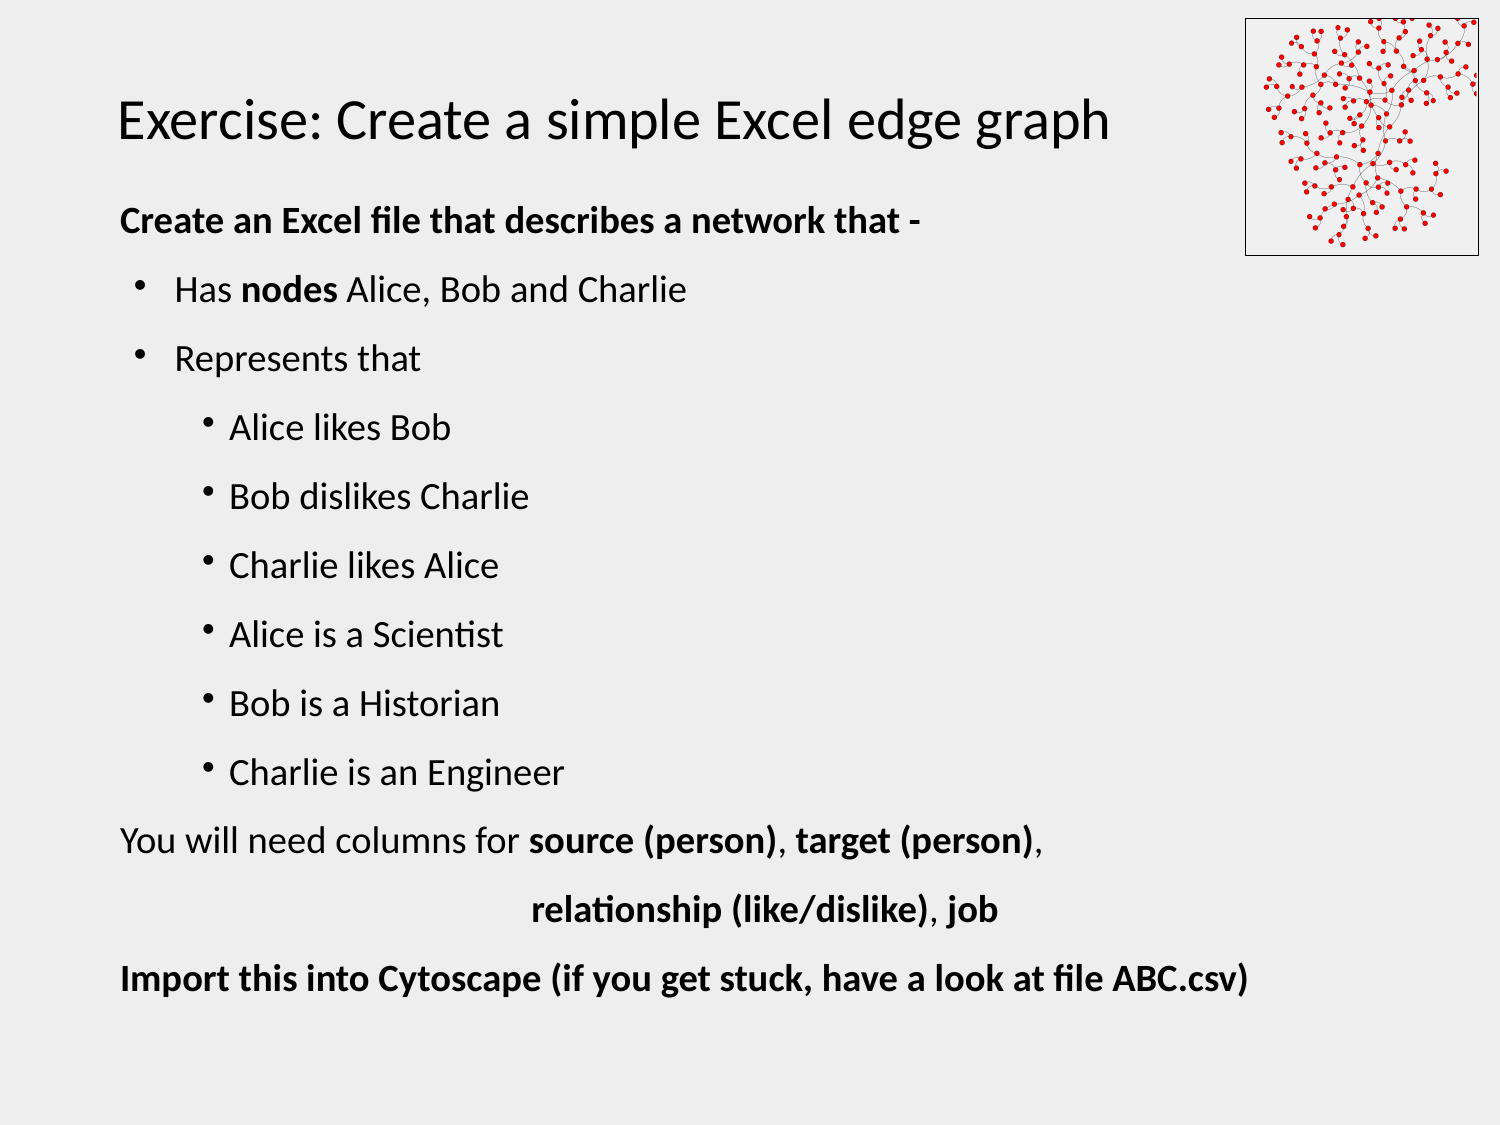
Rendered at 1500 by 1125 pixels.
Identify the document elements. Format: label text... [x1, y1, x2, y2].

text_box Exercise: Create a simple Excel edge graph [0, 80, 1290, 151]
picture [1246, 19, 1478, 195]
text_box Create an Excel file that describes a network that - Has nodes Alice, Bob and Charlie Represents that Alice likes Bob Bob dislikes Charlie Charlie likes Alice Alice is a Scientist Bob is a Historian Charlie is an Engineer You will need columns for source (person), target (person), relationship (like/dislike), job Import this into Cytoscape (if you get stuck, have a look at file ABC.csv) [119, 195, 1500, 1005]
